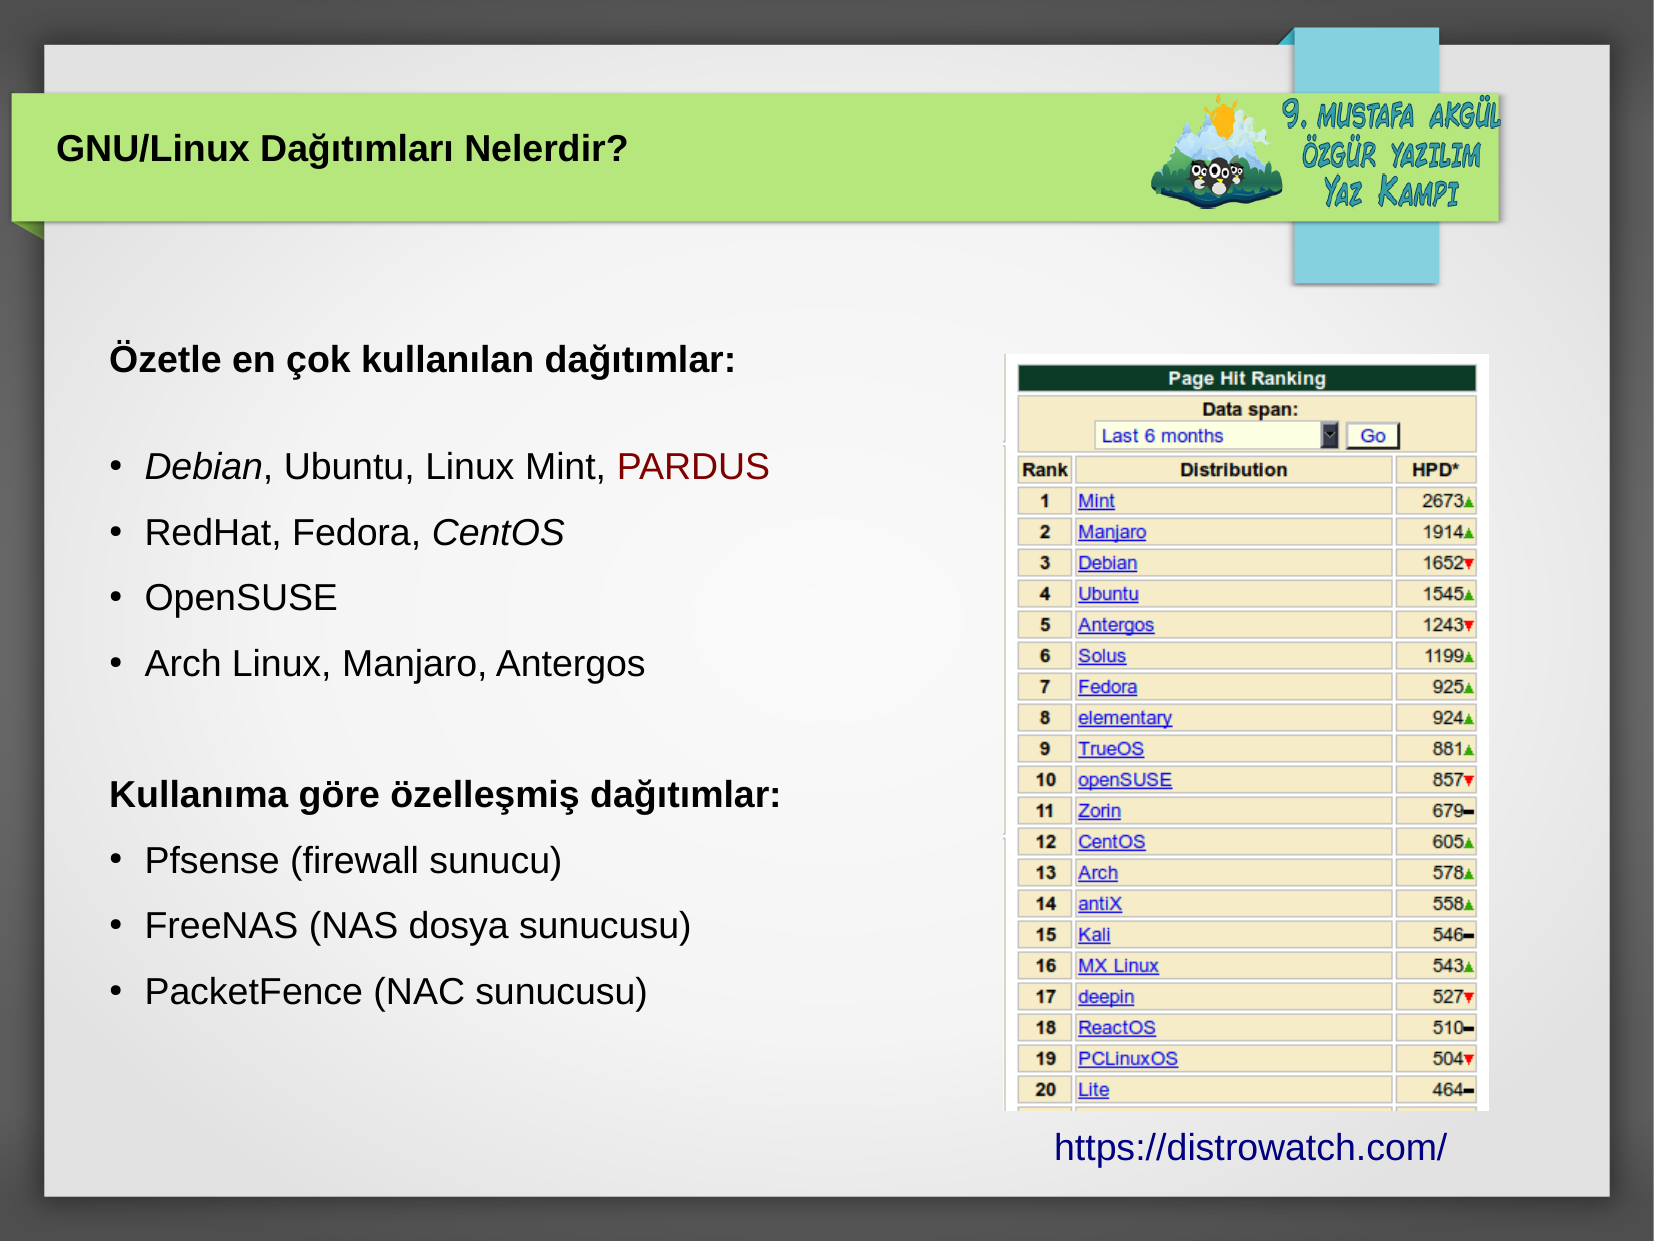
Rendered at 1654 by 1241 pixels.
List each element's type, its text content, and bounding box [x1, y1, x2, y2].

picture [0, 0, 1654, 1241]
text_box https://distrowatch.com/ [1039, 1119, 1463, 1181]
text_box Özetle en çok kullanılan dağıtımlar: Debian, Ubuntu, Linux Mint, PARDUS RedHat, Fedora, CentOS OpenSUSE Arch Linux, Manjaro, Antergos Kullanıma göre özelleşmiş dağıtımlar: Pfsense (firewall sunucu) FreeNAS (NAS dosya sunucusu) PacketFence (NAC sunucusu) [94, 330, 827, 1241]
text_box GNU/Linux Dağıtımları Nelerdir? [41, 120, 792, 182]
